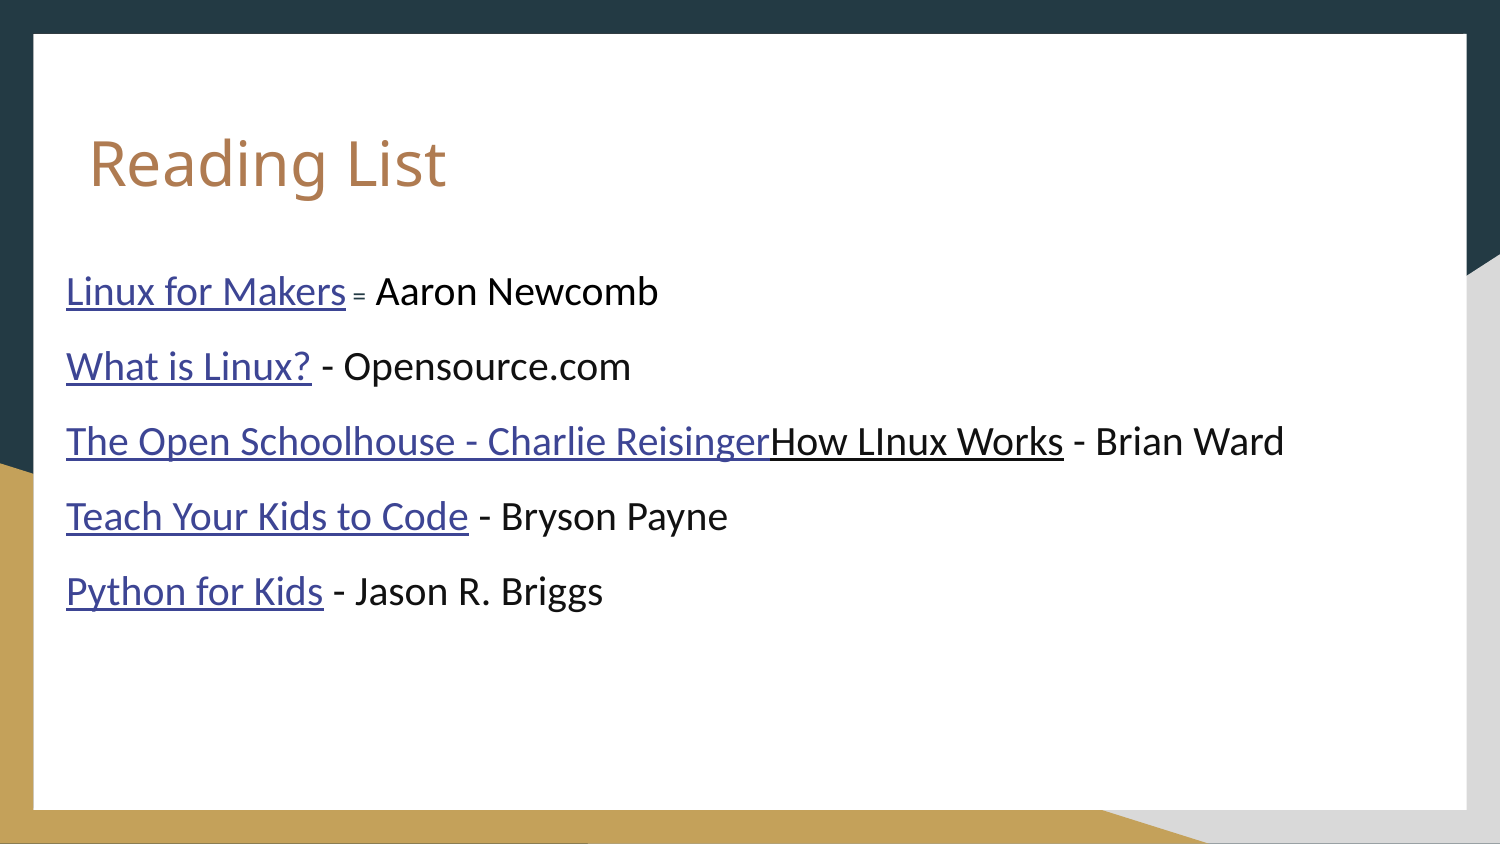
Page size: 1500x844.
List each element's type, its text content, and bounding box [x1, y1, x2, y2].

title Reading List [73, 109, 1305, 195]
list Linux for Makers = Aaron Newcomb What is Linux? - Opensource.com The Open Schoolhouse - Charlie ReisingerHow LInux Works - Brian Ward Teach Your Kids to Code - Bryson Payne Python for Kids - Jason R. Briggs [51, 223, 1449, 822]
